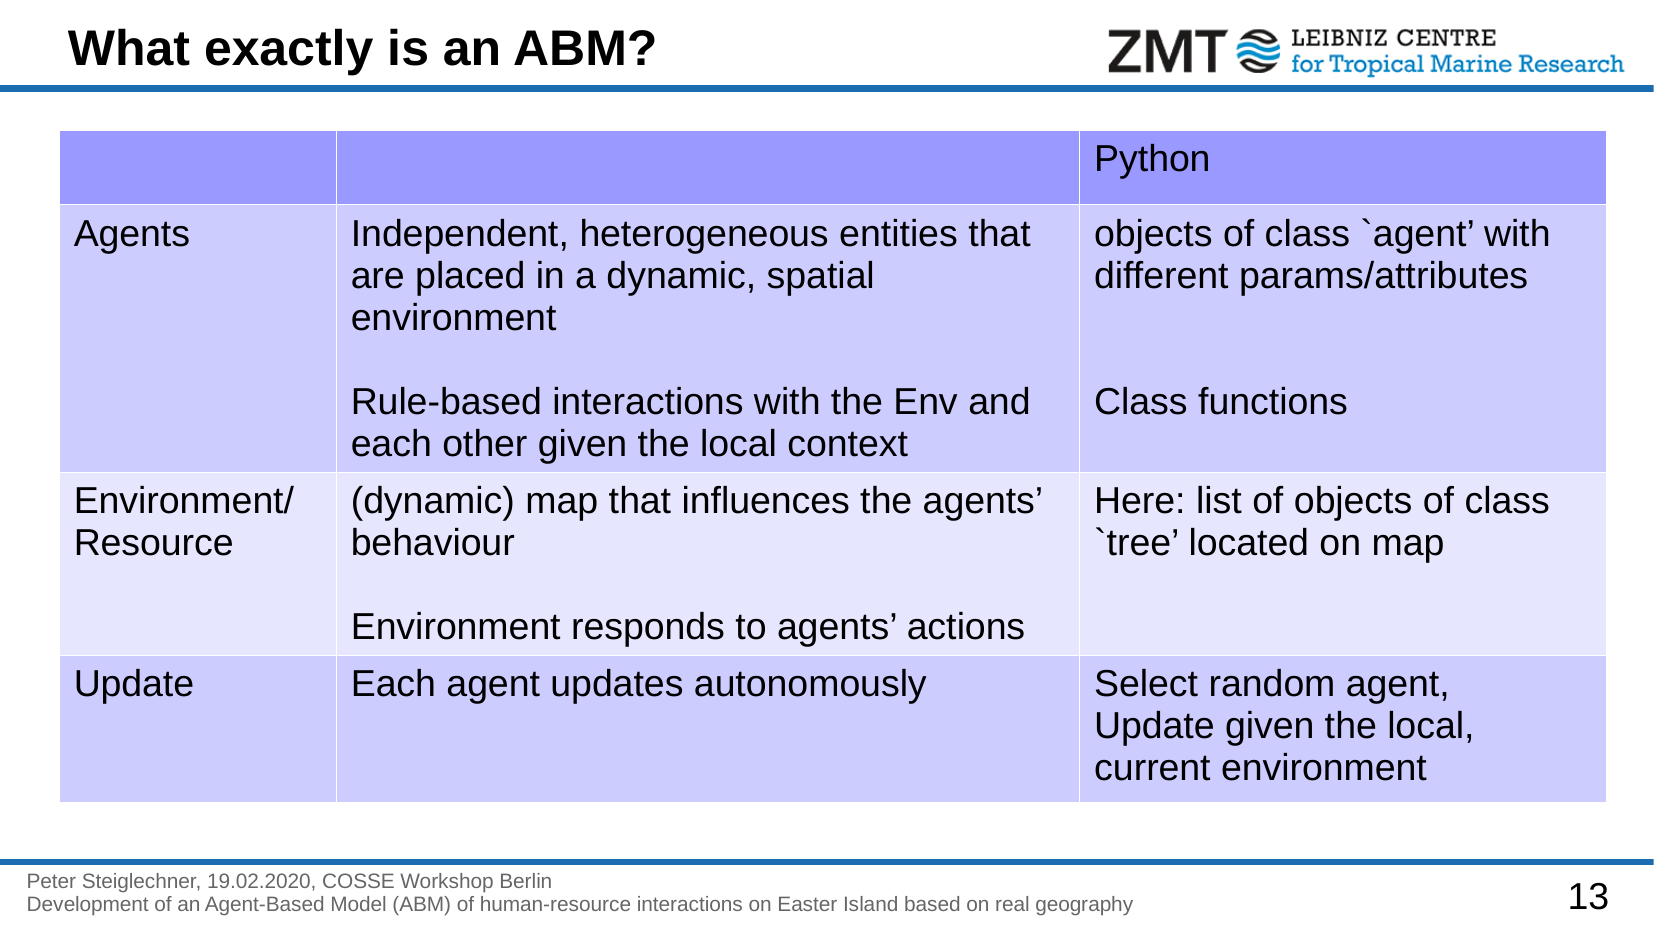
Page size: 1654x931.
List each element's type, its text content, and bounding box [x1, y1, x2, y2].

table_cell Agents [60, 205, 336, 472]
text_box 13 [1482, 868, 1625, 925]
text_box What exactly is an ABM? [53, 12, 1022, 83]
picture [1086, 1, 1654, 85]
table_header [337, 131, 1079, 204]
table_cell Here: list of objects of class `tree’ located on map [1080, 473, 1606, 655]
text_box [23, 82, 934, 392]
table_cell Independent, heterogeneous entities that are placed in a dynamic, spatial environment Rule-based interactions with the Env and each other given the local context [337, 205, 1079, 472]
table_cell Update [60, 656, 336, 802]
table_header [60, 131, 336, 204]
table_cell Select random agent, Update given the local, current environment [1080, 656, 1606, 802]
table_cell objects of class `agent’ with different params/attributes Class functions [1080, 205, 1606, 472]
table_cell (dynamic) map that influences the agents’ behaviour Environment responds to agents’ actions [337, 473, 1079, 655]
table_cell Each agent updates autonomously [337, 656, 1079, 802]
table_header Python [1080, 131, 1606, 204]
table_cell Environment/Resource [60, 473, 336, 655]
